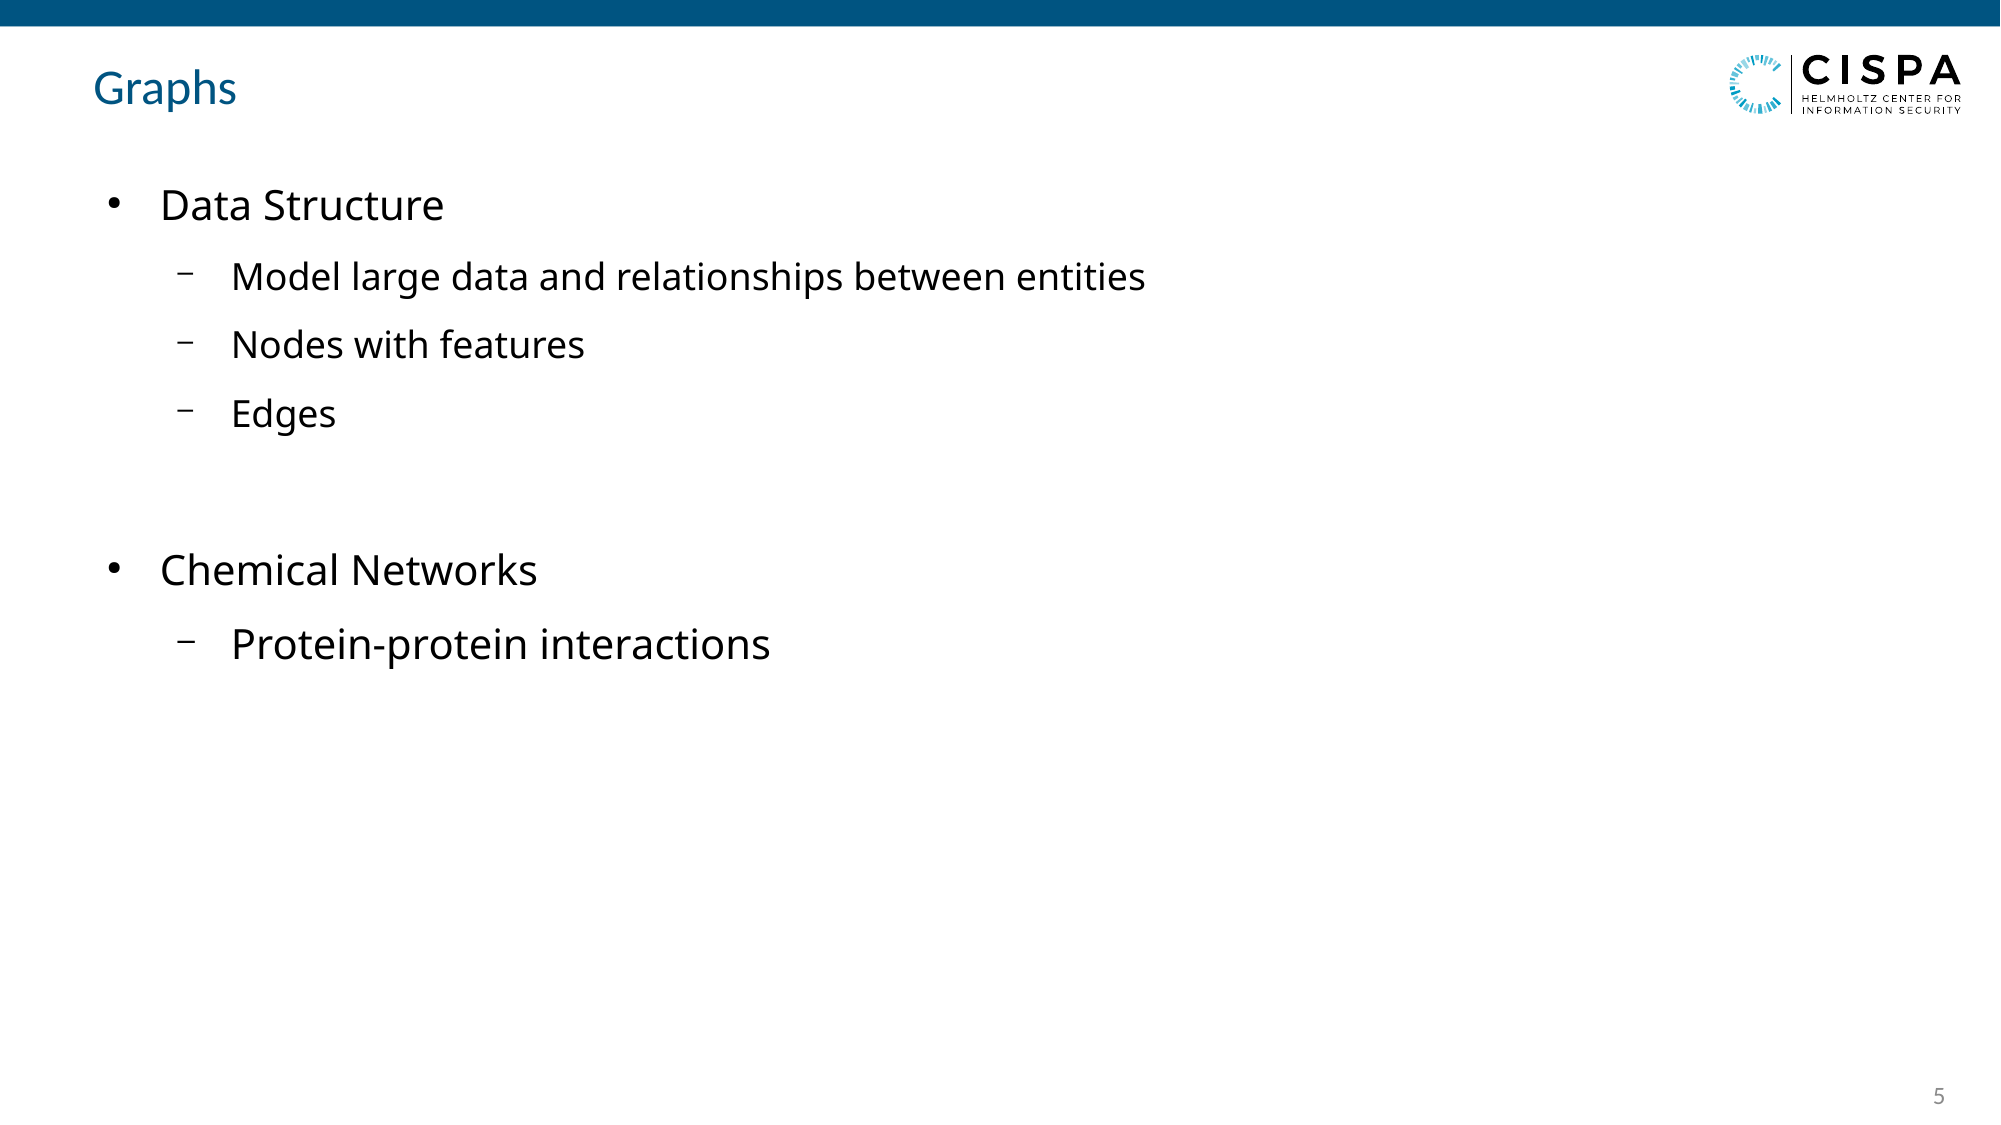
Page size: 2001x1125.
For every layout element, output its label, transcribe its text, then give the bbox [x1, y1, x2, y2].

list Data Structure Model large data and relationships between entities Nodes with features Edges Chemical Networks Protein-protein interactions [78, 173, 1922, 1027]
slide_number <number> [1870, 1065, 1961, 1125]
title Graphs [78, 38, 1699, 131]
